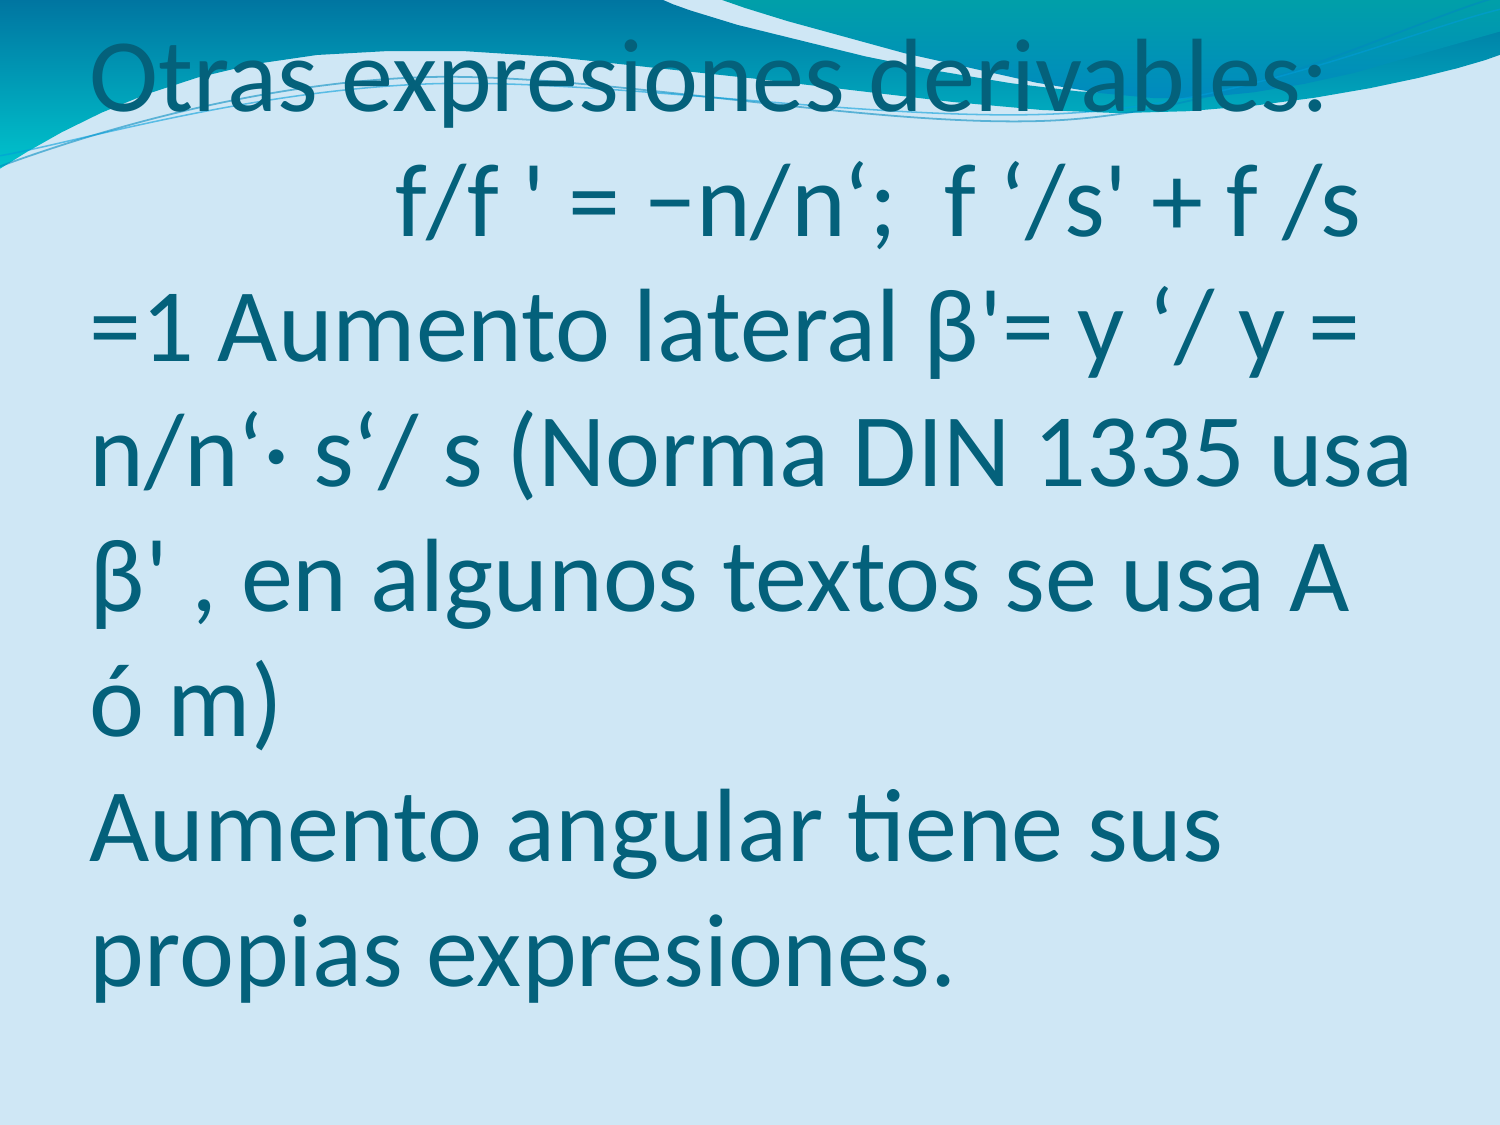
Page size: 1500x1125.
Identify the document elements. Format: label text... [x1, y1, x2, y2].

title Otras expresiones derivables: f/f ' = −n/n‘; f ‘/s' + f /s =1 Aumento lateral β'= y ‘/ y = n/n‘· s‘/ s (Norma DIN 1335 usa β' , en algunos textos se usa A ó m) Aumento angular tiene sus propias expresiones. [75, 0, 1438, 988]
